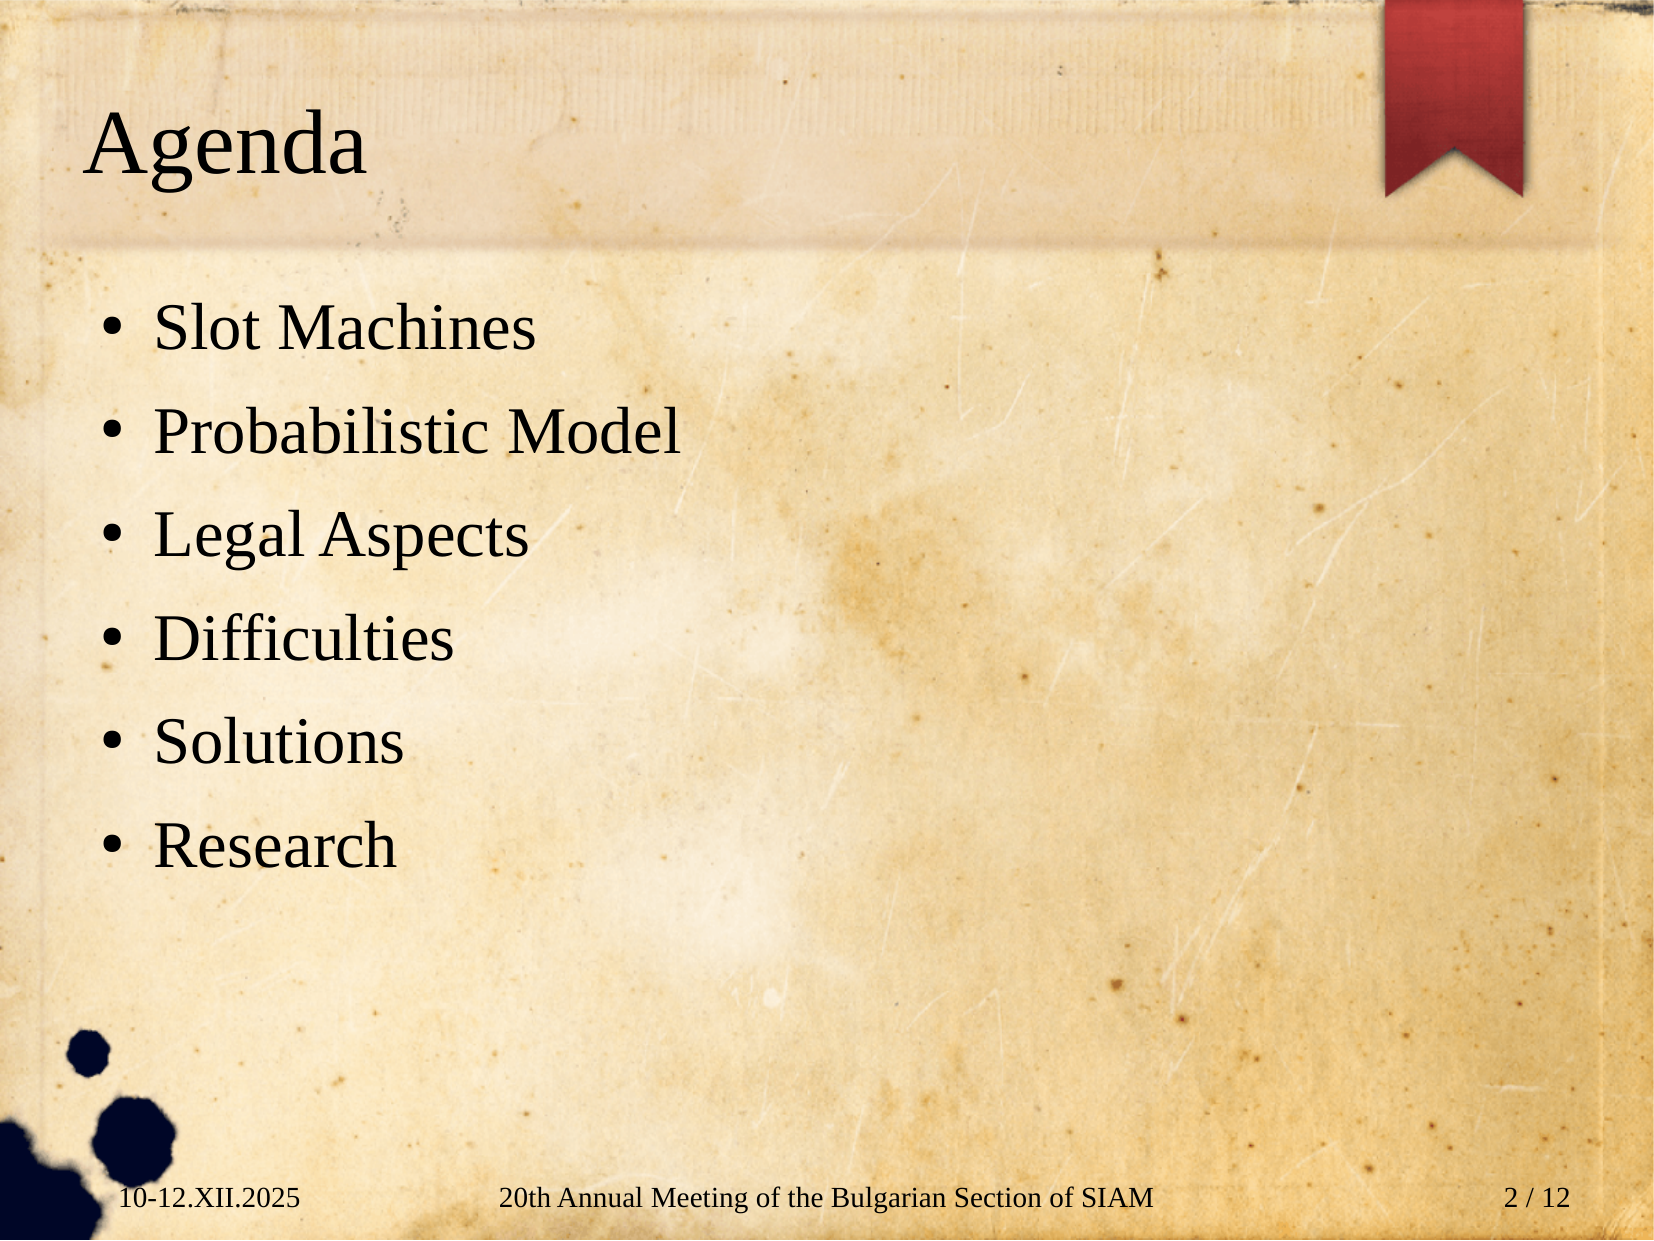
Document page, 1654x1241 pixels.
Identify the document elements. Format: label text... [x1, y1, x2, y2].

picture [0, 0, 1654, 1240]
list Slot Machines Probabilistic Model Legal Aspects Difficulties Solutions Research [82, 290, 1571, 1152]
title Agenda [82, 49, 1347, 237]
